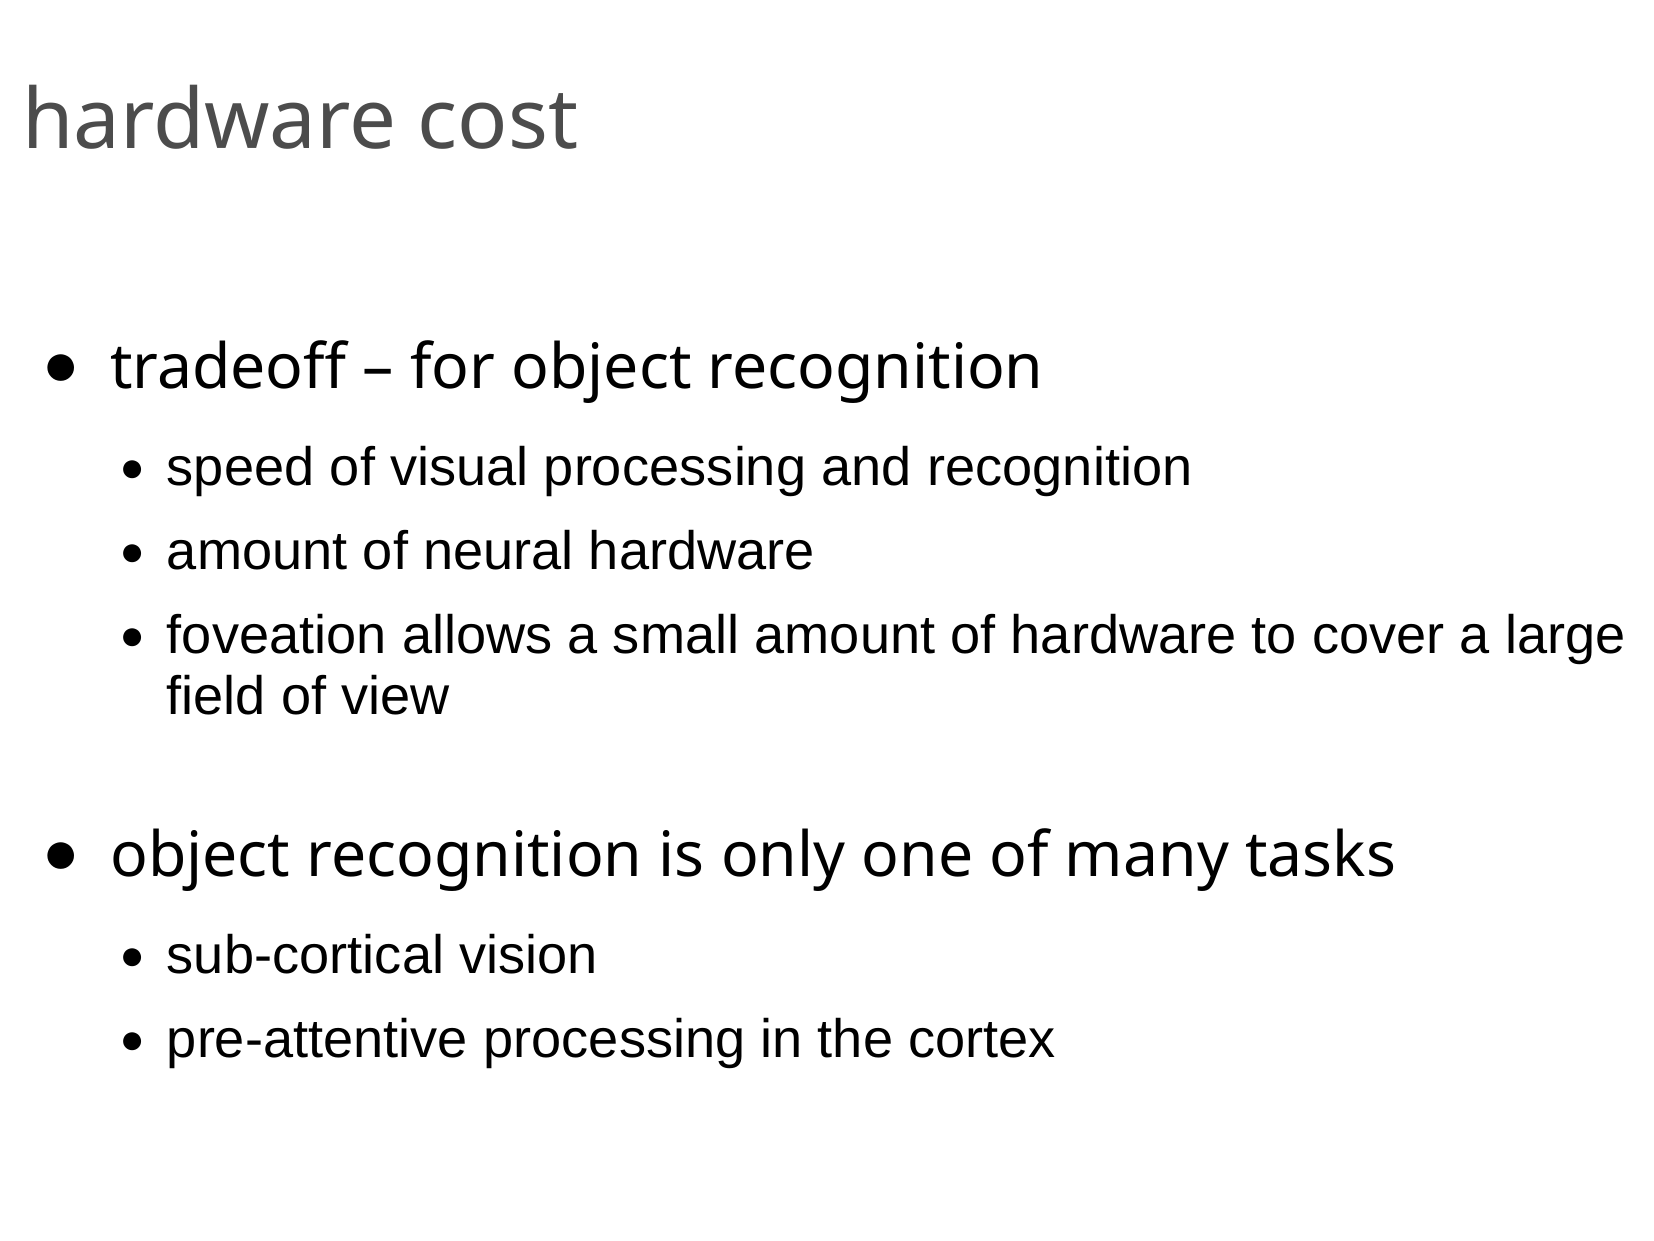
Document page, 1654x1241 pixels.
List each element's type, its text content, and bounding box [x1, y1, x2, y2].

list tradeoff – for object recognition speed of visual processing and recognition amount of neural hardware foveation allows a small amount of hardware to cover a large field of view object recognition is only one of many tasks sub-cortical vision pre-attentive processing in the cortex [25, 226, 1654, 1166]
title hardware cost [22, 19, 1654, 213]
